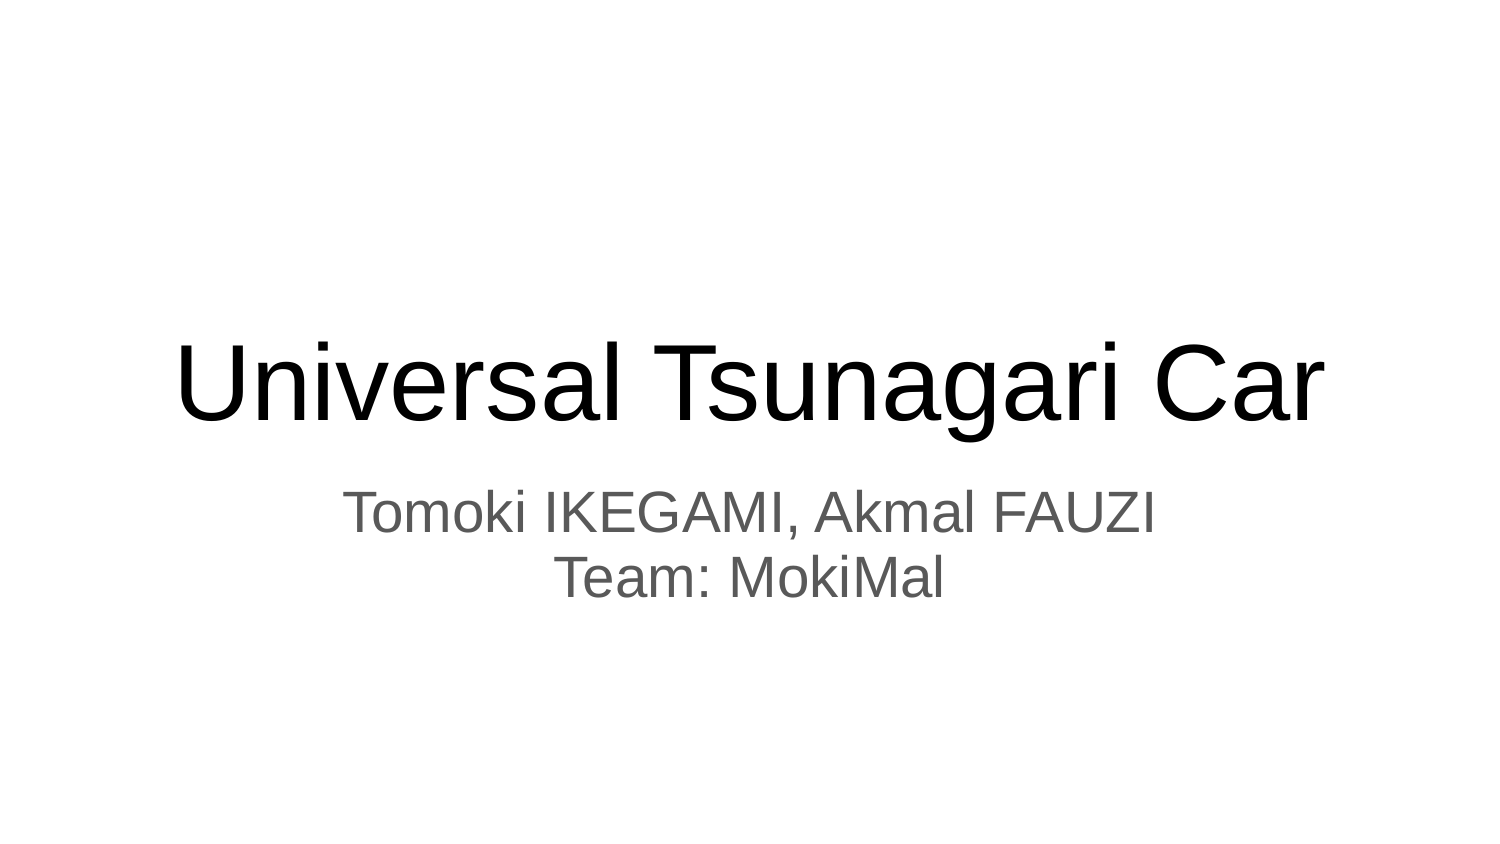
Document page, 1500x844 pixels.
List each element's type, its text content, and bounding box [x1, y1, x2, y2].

subtitle Tomoki IKEGAMI, Akmal FAUZI Team: MokiMal [51, 464, 1449, 712]
title Universal Tsunagari Car [51, 122, 1449, 459]
